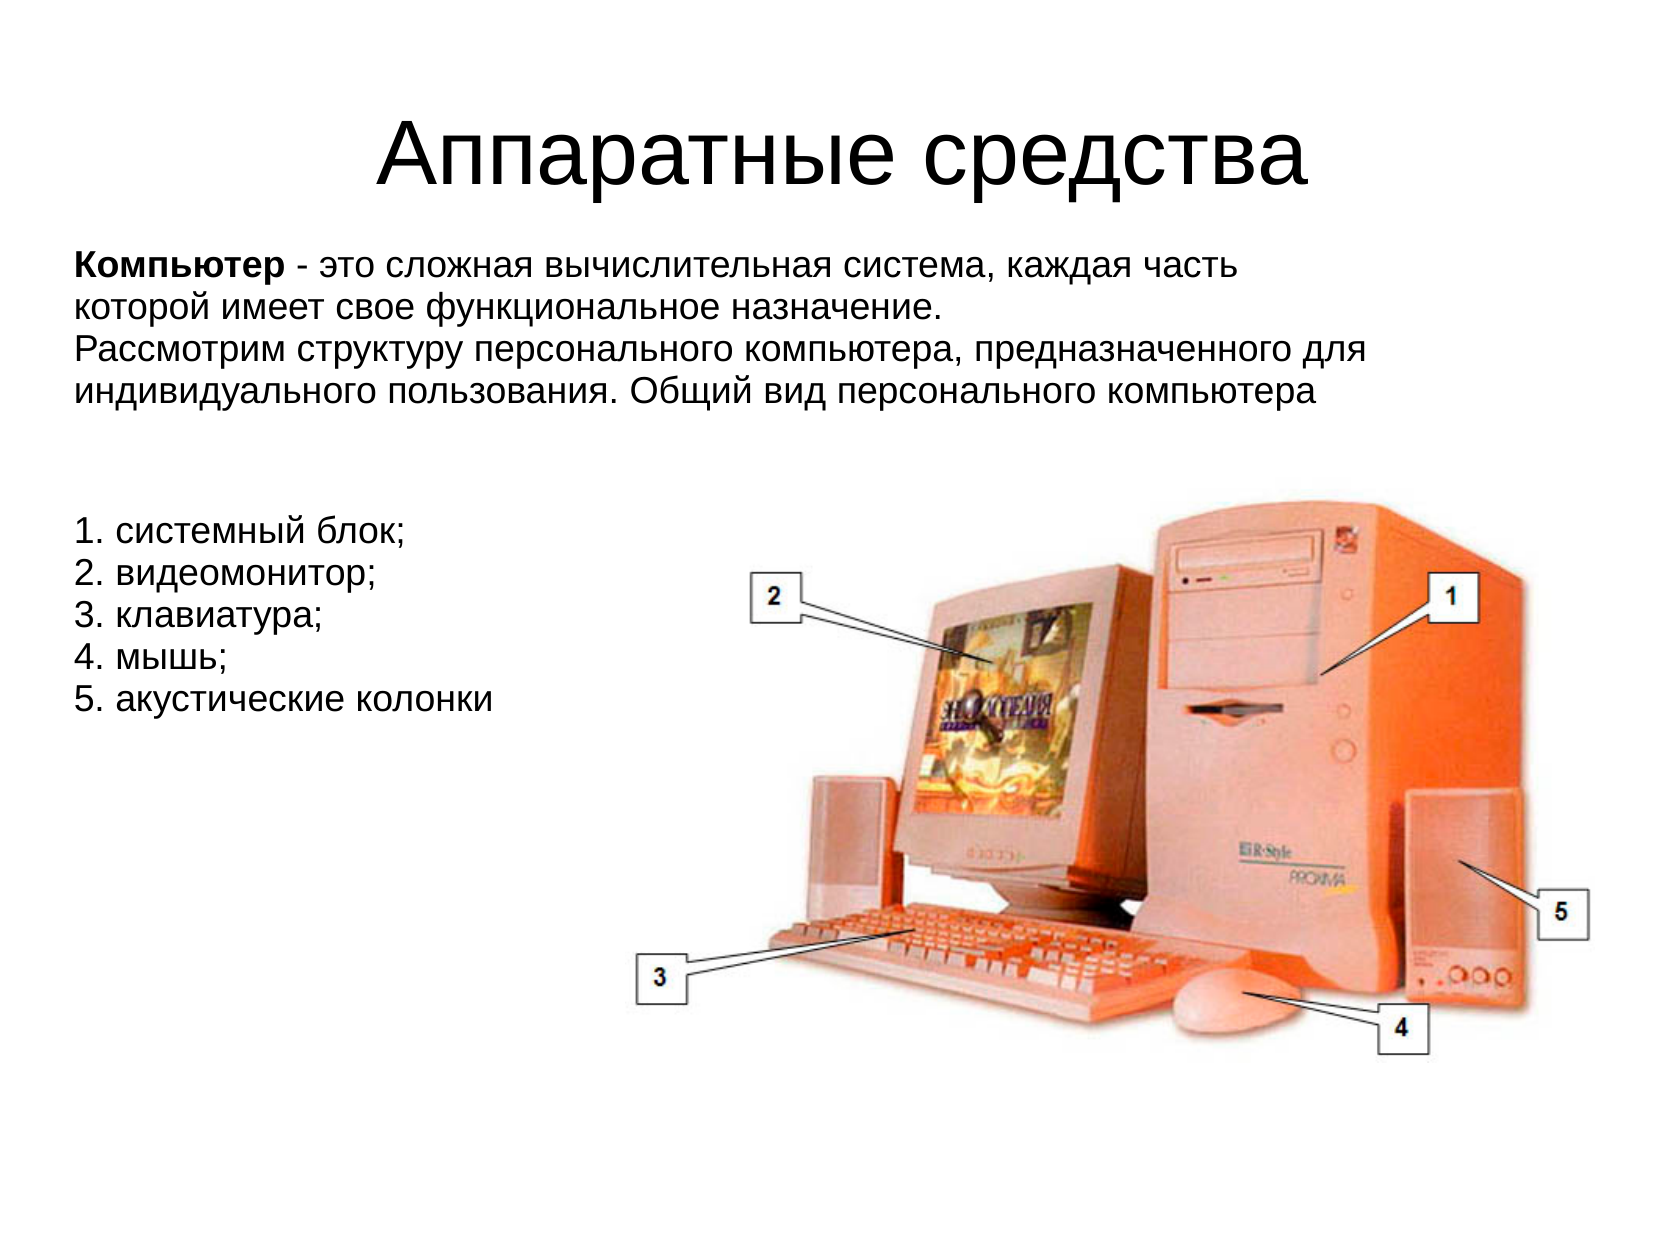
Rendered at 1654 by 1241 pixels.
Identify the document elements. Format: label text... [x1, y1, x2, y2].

text_box Компьютер - это сложная вычислительная система, каждая часть которой имеет свое функциональное назначение. Рассмотрим структуру персонального компьютера, предназначенного для индивидуального пользования. Общий вид персонального компьютера [59, 236, 1388, 532]
picture [625, 477, 1595, 1063]
title Аппаратные средства [82, 49, 1571, 257]
text_box 1. системный блок; 2. видеомонитор; 3. клавиатура; 4. мышь; 5. акустические колонки [59, 501, 562, 768]
